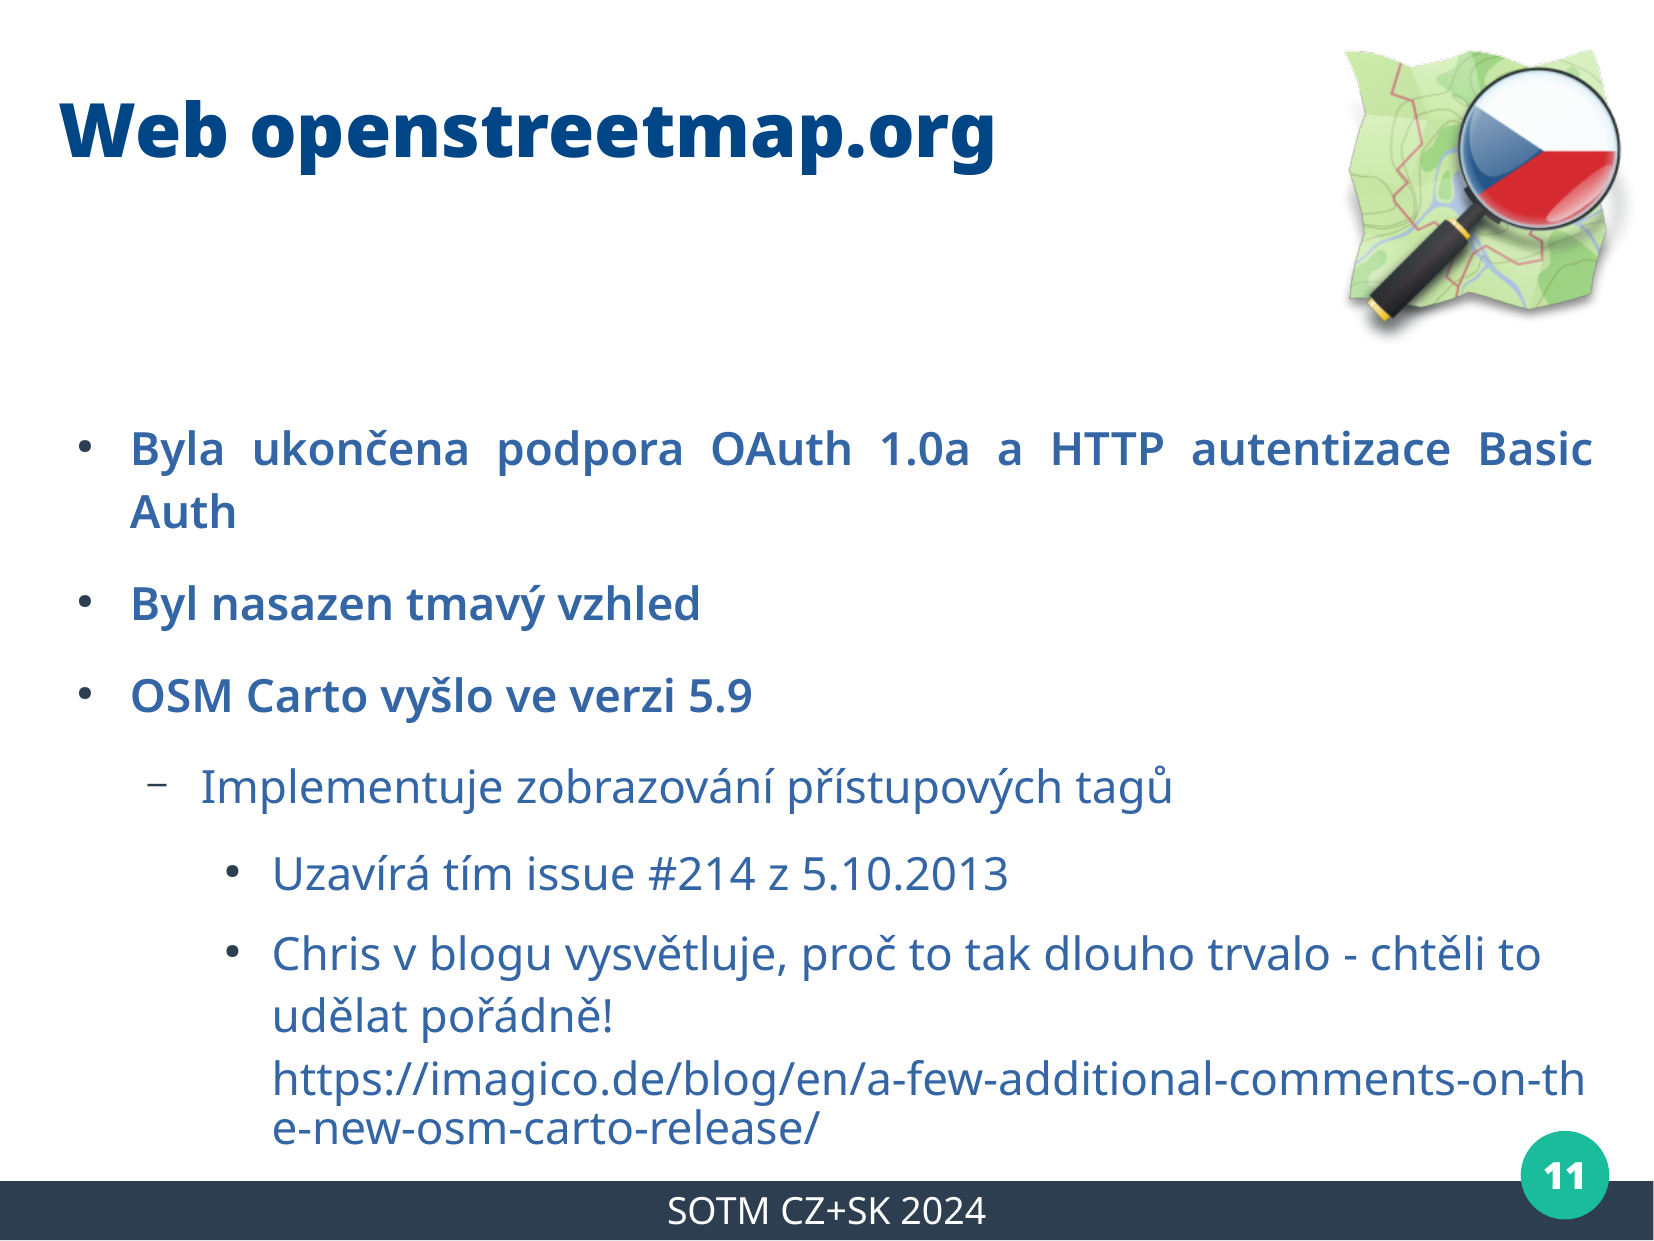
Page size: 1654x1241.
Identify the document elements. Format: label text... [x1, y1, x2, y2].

picture [1334, 49, 1635, 350]
list Byla ukončena podpora OAuth 1.0a a HTTP autentizace Basic Auth Byl nasazen tmavý vzhled OSM Carto vyšlo ve verzi 5.9 Implementuje zobrazování přístupových tagů Uzavírá tím issue #214 z 5.10.2013 Chris v blogu vysvětluje, proč to tak dlouho trvalo - chtěli to udělat pořádně! https://imagico.de/blog/en/a-few-additional-comments-on-the-new-osm-carto-release/ [59, 324, 1595, 1152]
title Web openstreetmap.org [59, 49, 1347, 207]
